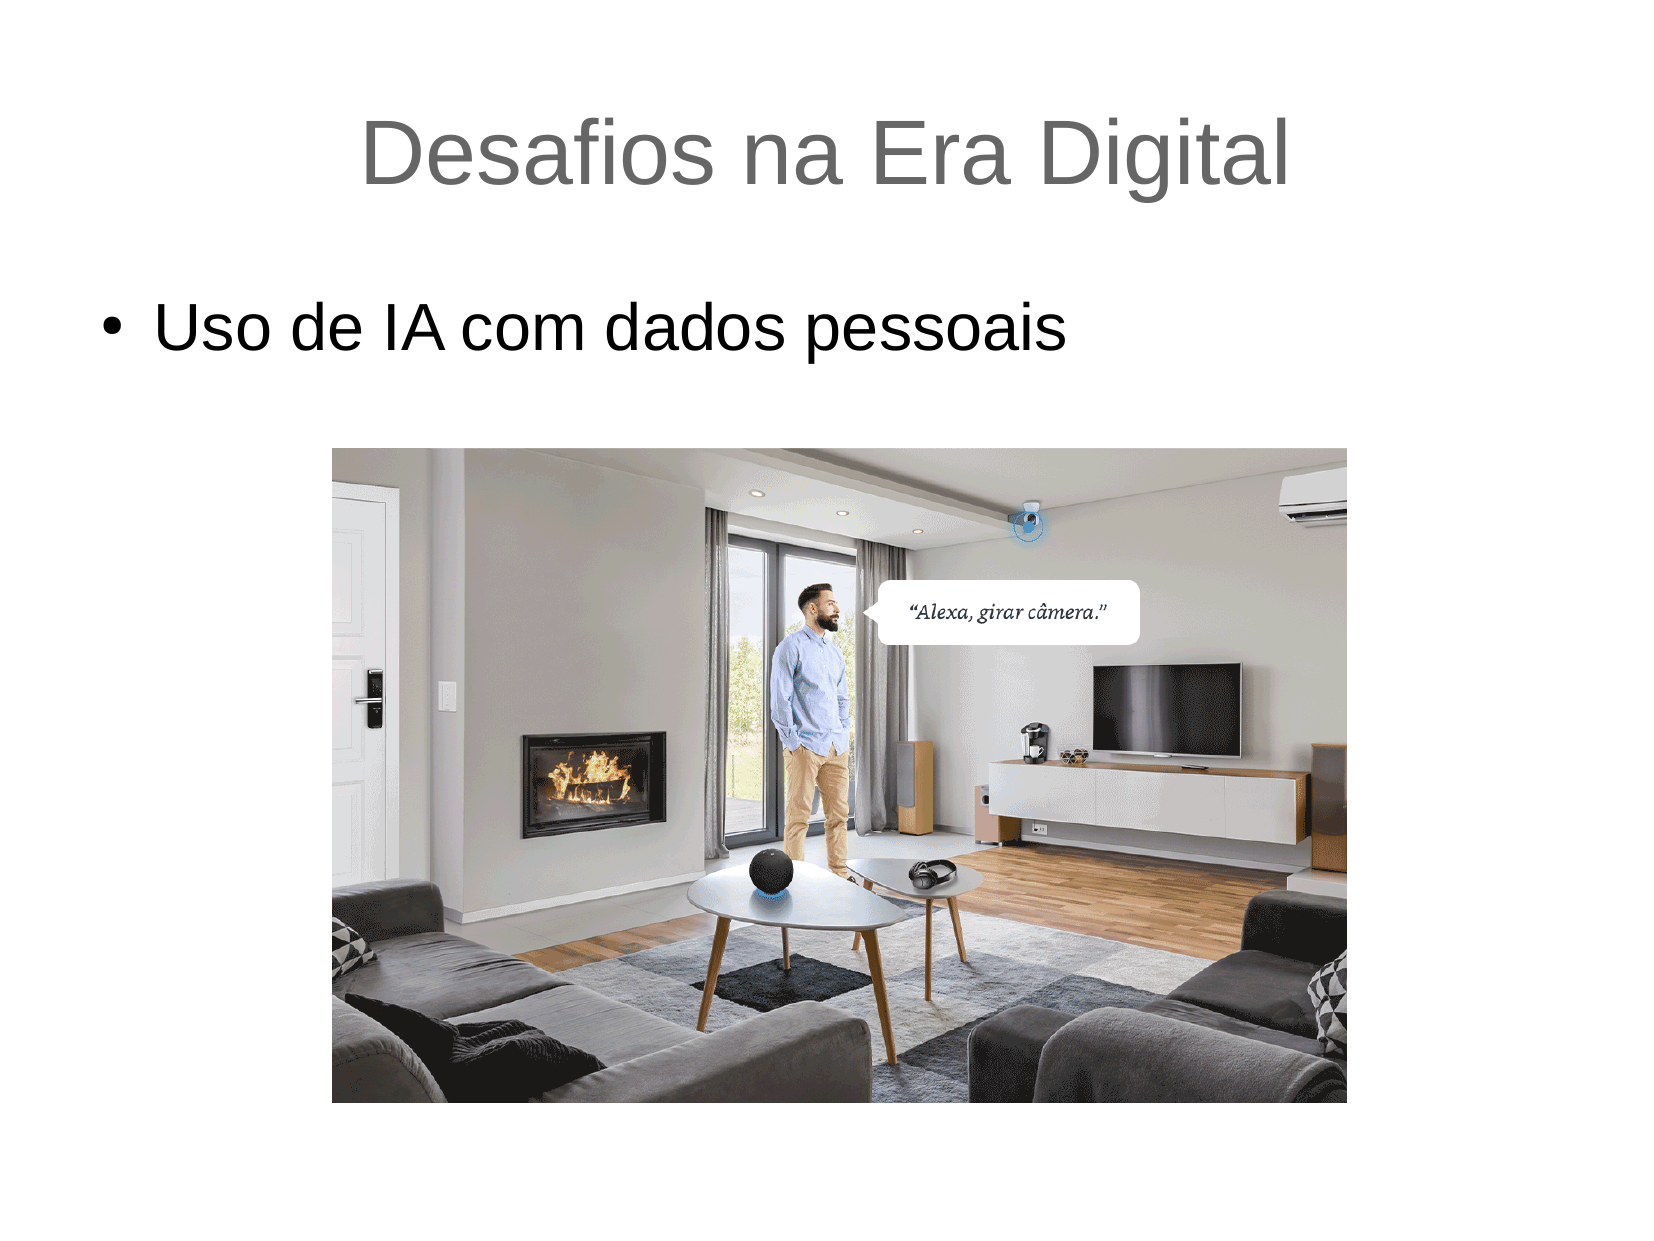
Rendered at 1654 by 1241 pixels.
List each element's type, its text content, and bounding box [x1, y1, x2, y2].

title Desafios na Era Digital [82, 49, 1571, 257]
list Uso de IA com dados pessoais [82, 290, 1571, 1158]
picture [332, 448, 1347, 1103]
